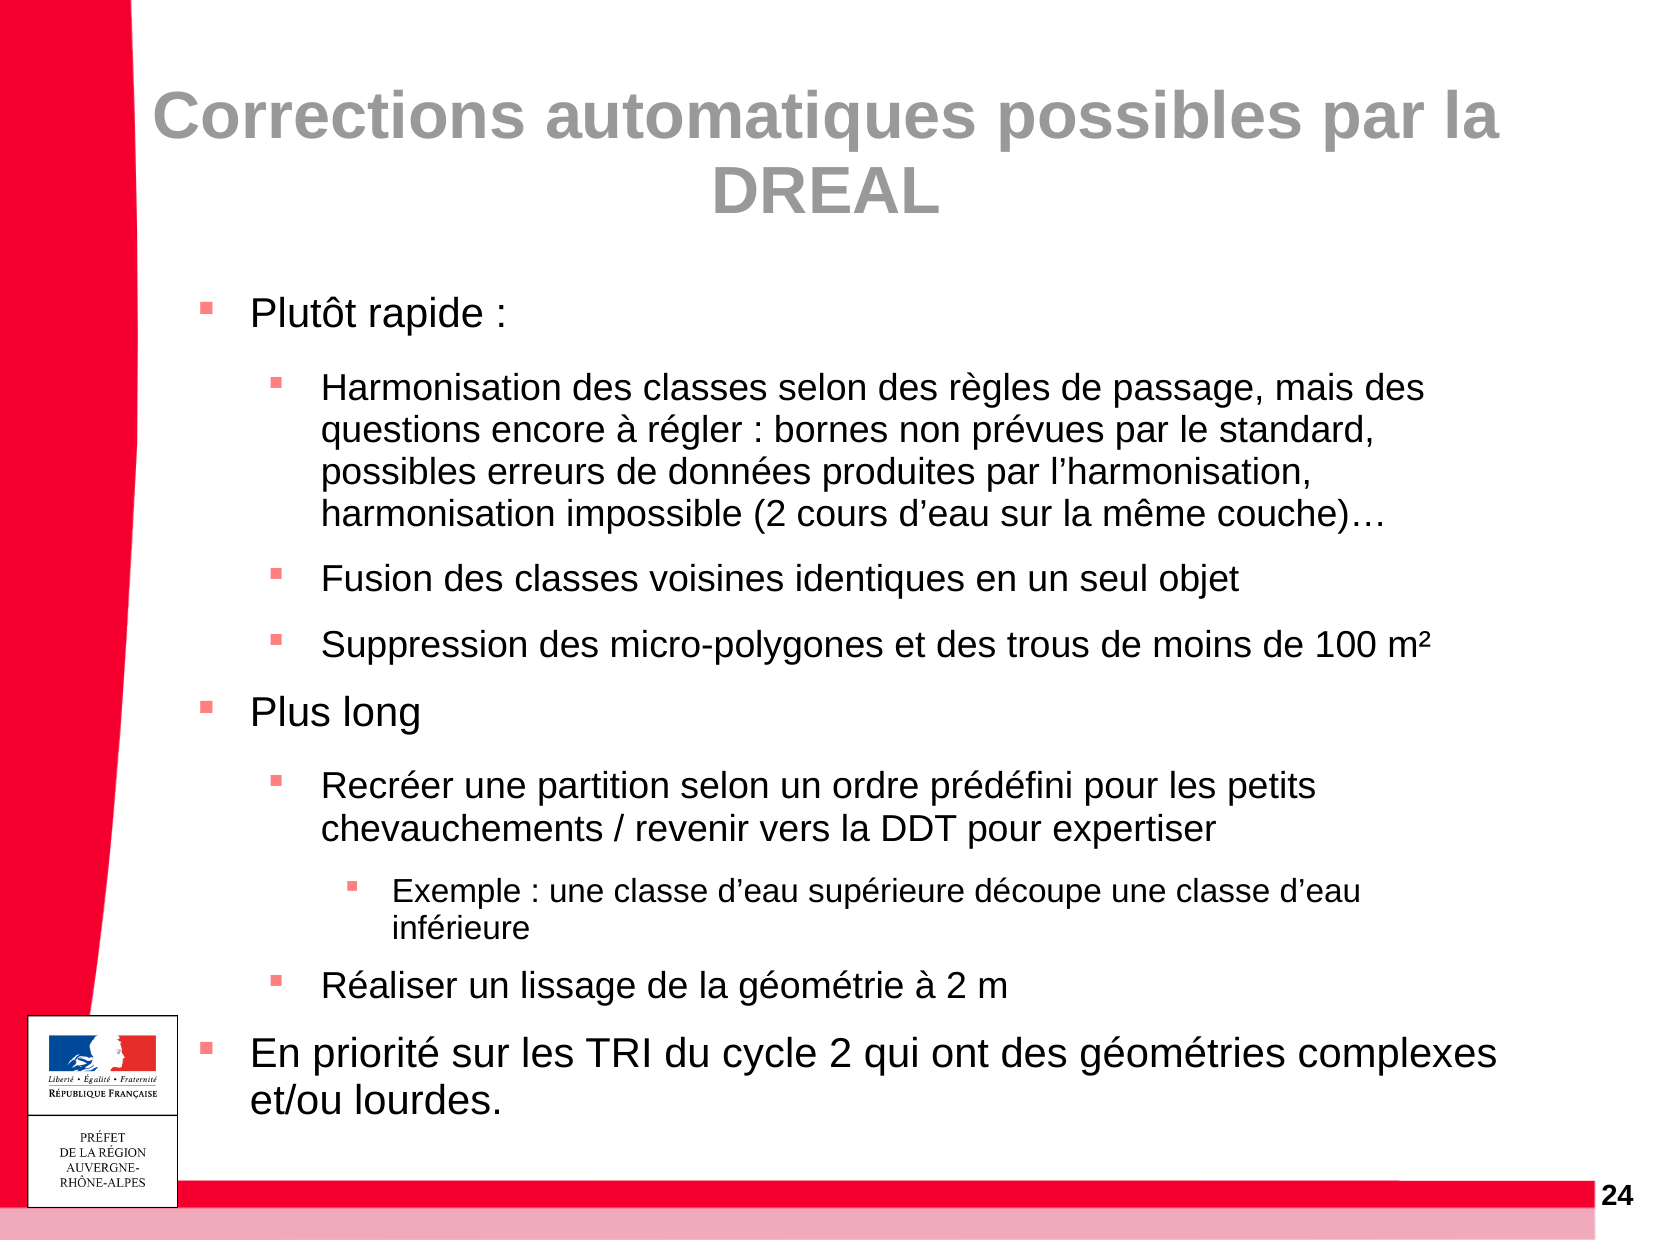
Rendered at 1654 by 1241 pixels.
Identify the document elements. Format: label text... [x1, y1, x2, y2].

title Corrections automatiques possibles par la DREAL [82, 40, 1571, 266]
picture [0, 0, 1654, 1240]
list Plutôt rapide : Harmonisation des classes selon des règles de passage, mais des questions encore à régler : bornes non prévues par le standard, possibles erreurs de données produites par l’harmonisation, harmonisation impossible (2 cours d’eau sur la même couche)… Fusion des classes voisines identiques en un seul objet Suppression des micro-polygones et des trous de moins de 100 m² Plus long Recréer une partition selon un ordre prédéfini pour les petits chevauchements / revenir vers la DDT pour expertiser Exemple : une classe d’eau supérieure découpe une classe d’eau inférieure Réaliser un lissage de la géométrie à 2 m En priorité sur les TRI du cycle 2 qui ont des géométries complexes et/ou lourdes. [179, 290, 1509, 1123]
